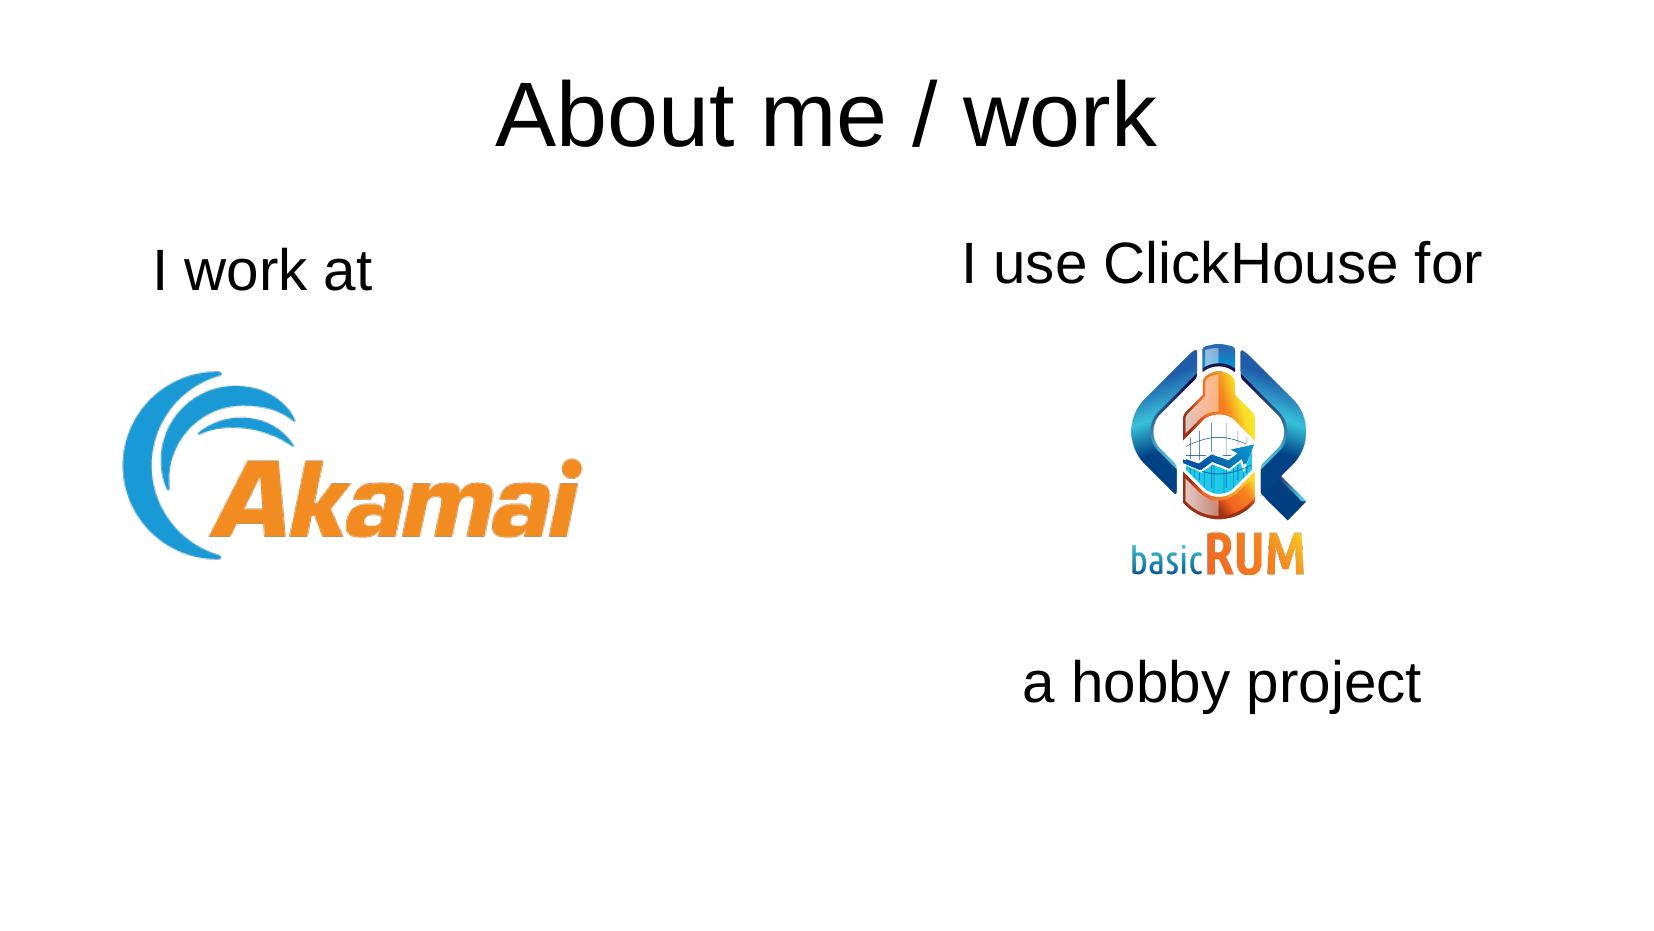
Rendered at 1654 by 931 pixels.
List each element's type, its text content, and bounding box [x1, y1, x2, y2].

title I use ClickHouse for [930, 210, 1516, 317]
title I work at [45, 225, 481, 316]
picture [1131, 344, 1306, 575]
title a hobby project [930, 628, 1516, 736]
picture [120, 367, 586, 563]
title About me / work [82, 37, 1571, 193]
